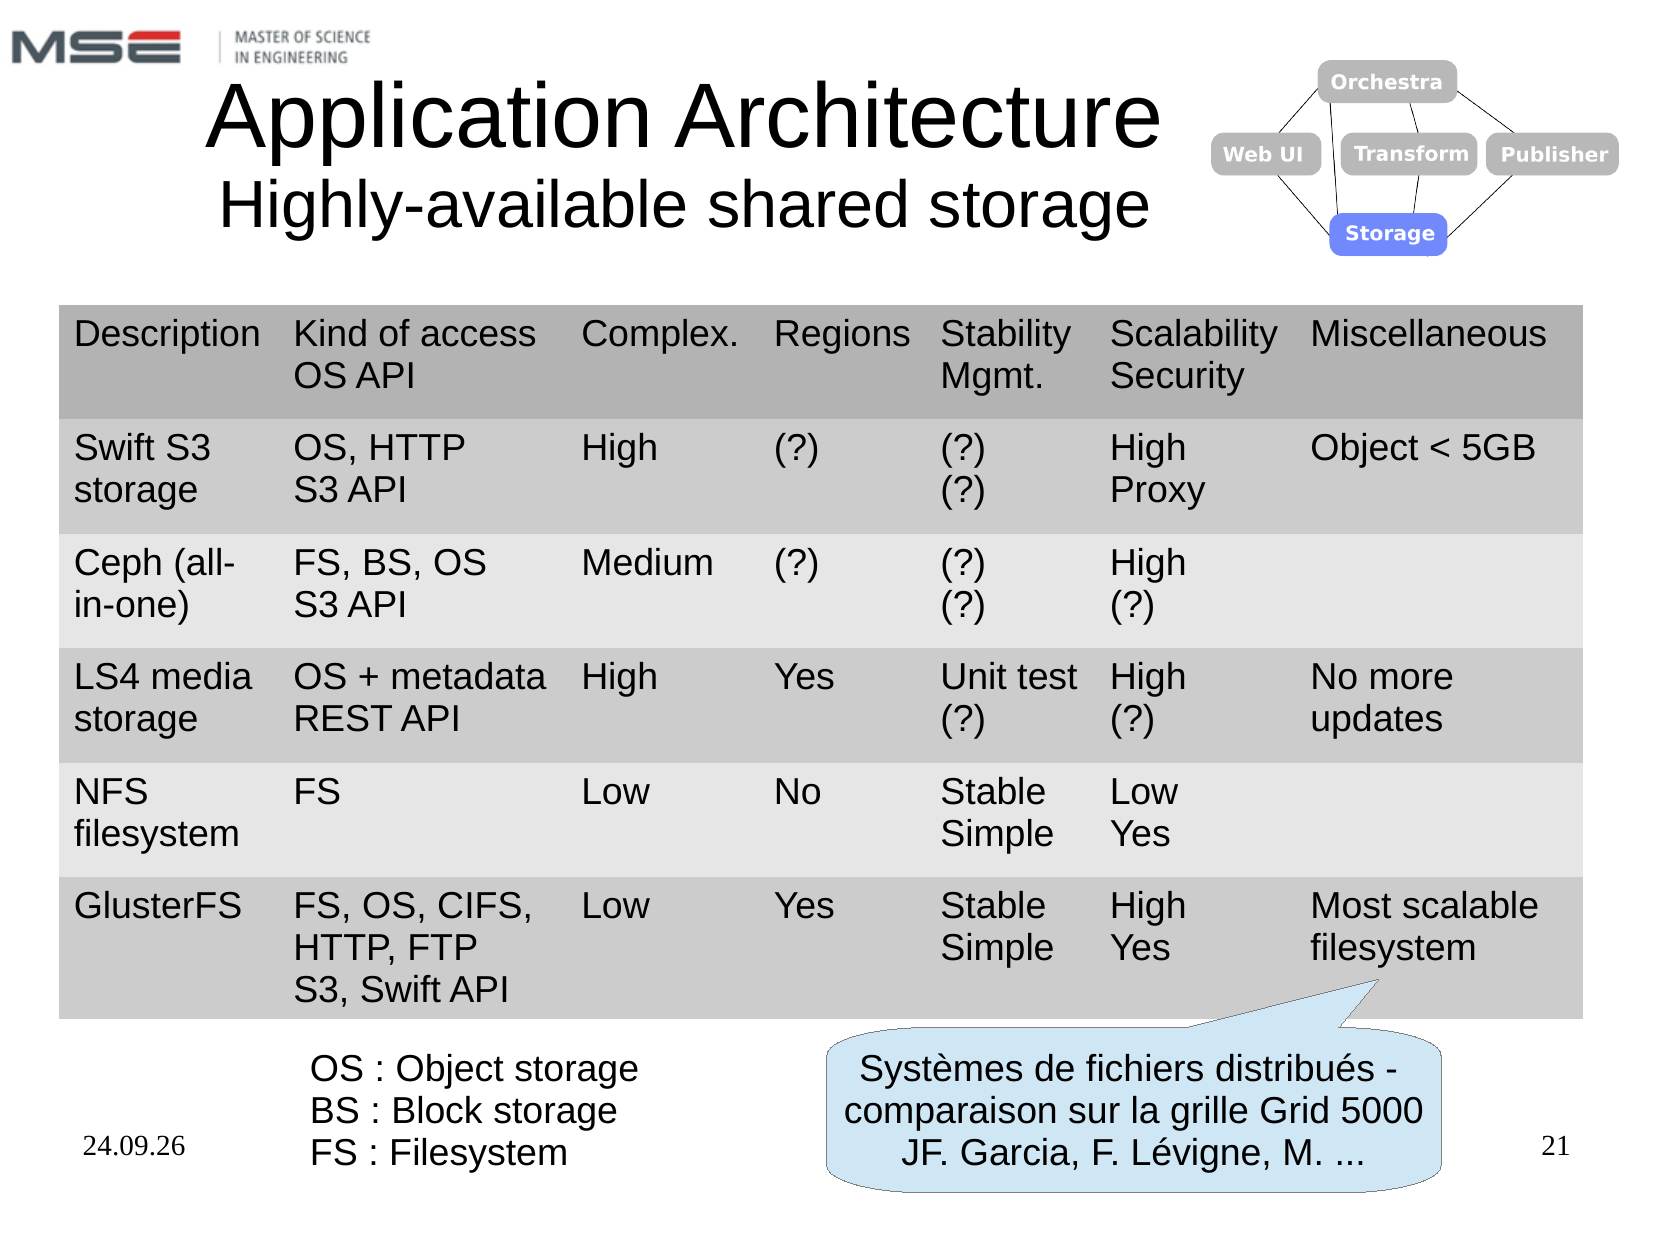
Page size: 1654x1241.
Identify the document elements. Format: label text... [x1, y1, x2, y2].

table_cell Stable Simple [926, 763, 1095, 877]
table_cell High [566, 648, 759, 763]
text_box OS : Object storage BS : Block storage FS : Filesystem [295, 1040, 655, 1182]
title Application Architecture Highly-available shared storage [0, 49, 1430, 257]
table_cell Yes [759, 877, 926, 1019]
table_cell [1296, 763, 1583, 877]
table_cell (?) [759, 534, 926, 648]
table_cell Medium [566, 534, 759, 648]
table_cell FS, BS, OS S3 API [279, 534, 566, 648]
table_cell NFS filesystem [59, 763, 279, 877]
table_header Description [59, 305, 279, 419]
table_cell Most scalable filesystem [1296, 877, 1583, 1019]
table_cell FS [279, 763, 566, 877]
table_cell (?) [759, 419, 926, 534]
table_cell Ceph (all-in-one) [59, 534, 279, 648]
table_cell GlusterFS [59, 877, 279, 1019]
picture [3, 0, 402, 49]
table_cell Stable Simple [926, 877, 1095, 1019]
table_cell Low [566, 877, 759, 1019]
table_cell Swift S3 storage [59, 419, 279, 534]
table_cell High Yes [1095, 877, 1296, 1019]
table_header Kind of access OS API [279, 305, 566, 419]
picture [1211, 60, 1619, 257]
table_cell Low [566, 763, 759, 877]
table_cell OS, HTTP S3 API [279, 419, 566, 534]
table_cell No more updates [1296, 648, 1583, 763]
table_cell High (?) [1095, 648, 1296, 763]
table_cell FS, OS, CIFS, HTTP, FTP S3, Swift API [279, 877, 566, 1019]
table_header Regions [759, 305, 926, 419]
table_cell High [566, 419, 759, 534]
text_box Systèmes de fichiers distribués - comparaison sur la grille Grid 5000 JF. Garcia, F. Lévigne, M. ... [826, 979, 1442, 1193]
table_cell (?) (?) [926, 534, 1095, 648]
table_cell Low Yes [1095, 763, 1296, 877]
table_header Scalability Security [1095, 305, 1296, 419]
table_cell [1296, 534, 1583, 648]
table_cell Yes [759, 648, 926, 763]
table_cell High Proxy [1095, 419, 1296, 534]
table_cell LS4 media storage [59, 648, 279, 763]
table_cell (?) (?) [926, 419, 1095, 534]
table_cell Unit test (?) [926, 648, 1095, 763]
table_header Miscellaneous [1296, 305, 1583, 419]
table_cell High (?) [1095, 534, 1296, 648]
table_header Complex. [566, 305, 759, 419]
table_header Stability Mgmt. [926, 305, 1095, 419]
table_cell OS + metadata REST API [279, 648, 566, 763]
table_cell Object < 5GB [1296, 419, 1583, 534]
table_cell No [759, 763, 926, 877]
